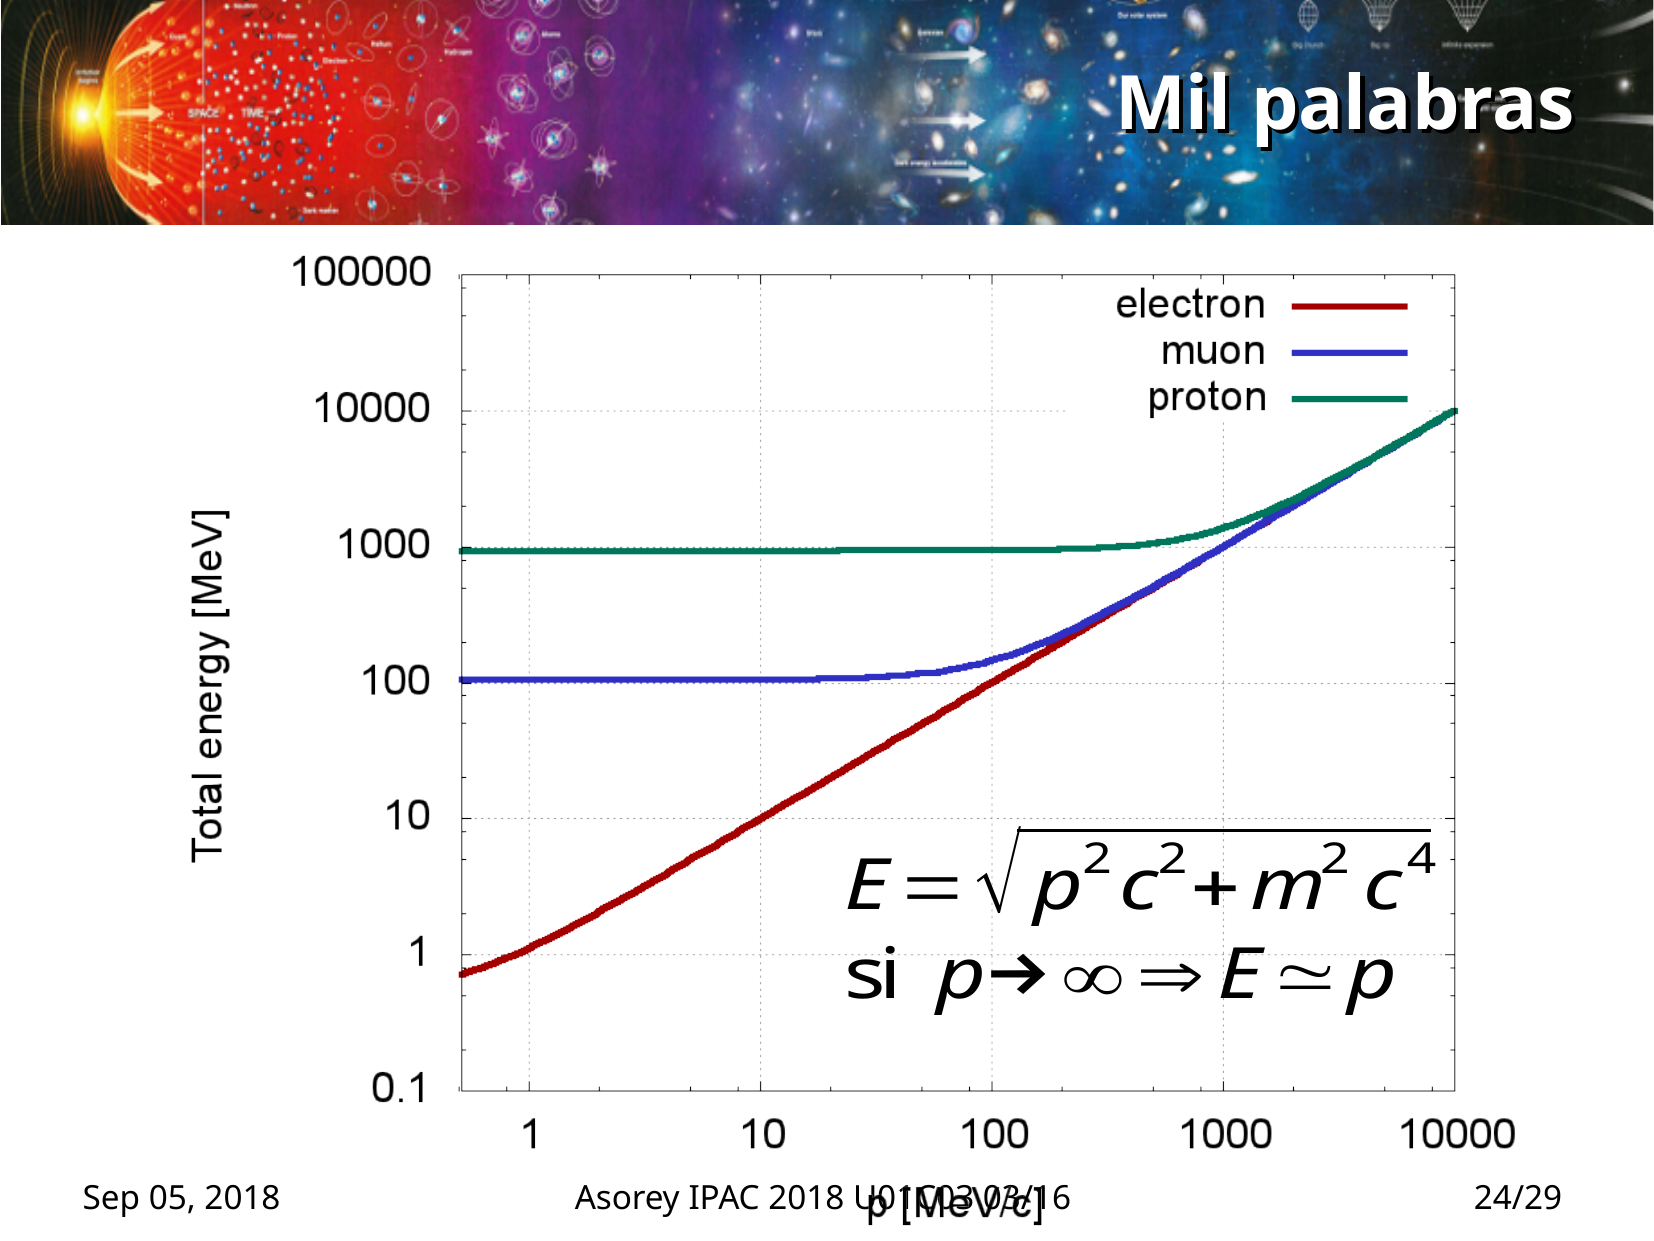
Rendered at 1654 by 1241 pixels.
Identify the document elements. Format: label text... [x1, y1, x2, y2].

title Mil palabras [86, 49, 1575, 151]
picture [1, 0, 1654, 1240]
chart [822, 825, 1456, 1018]
